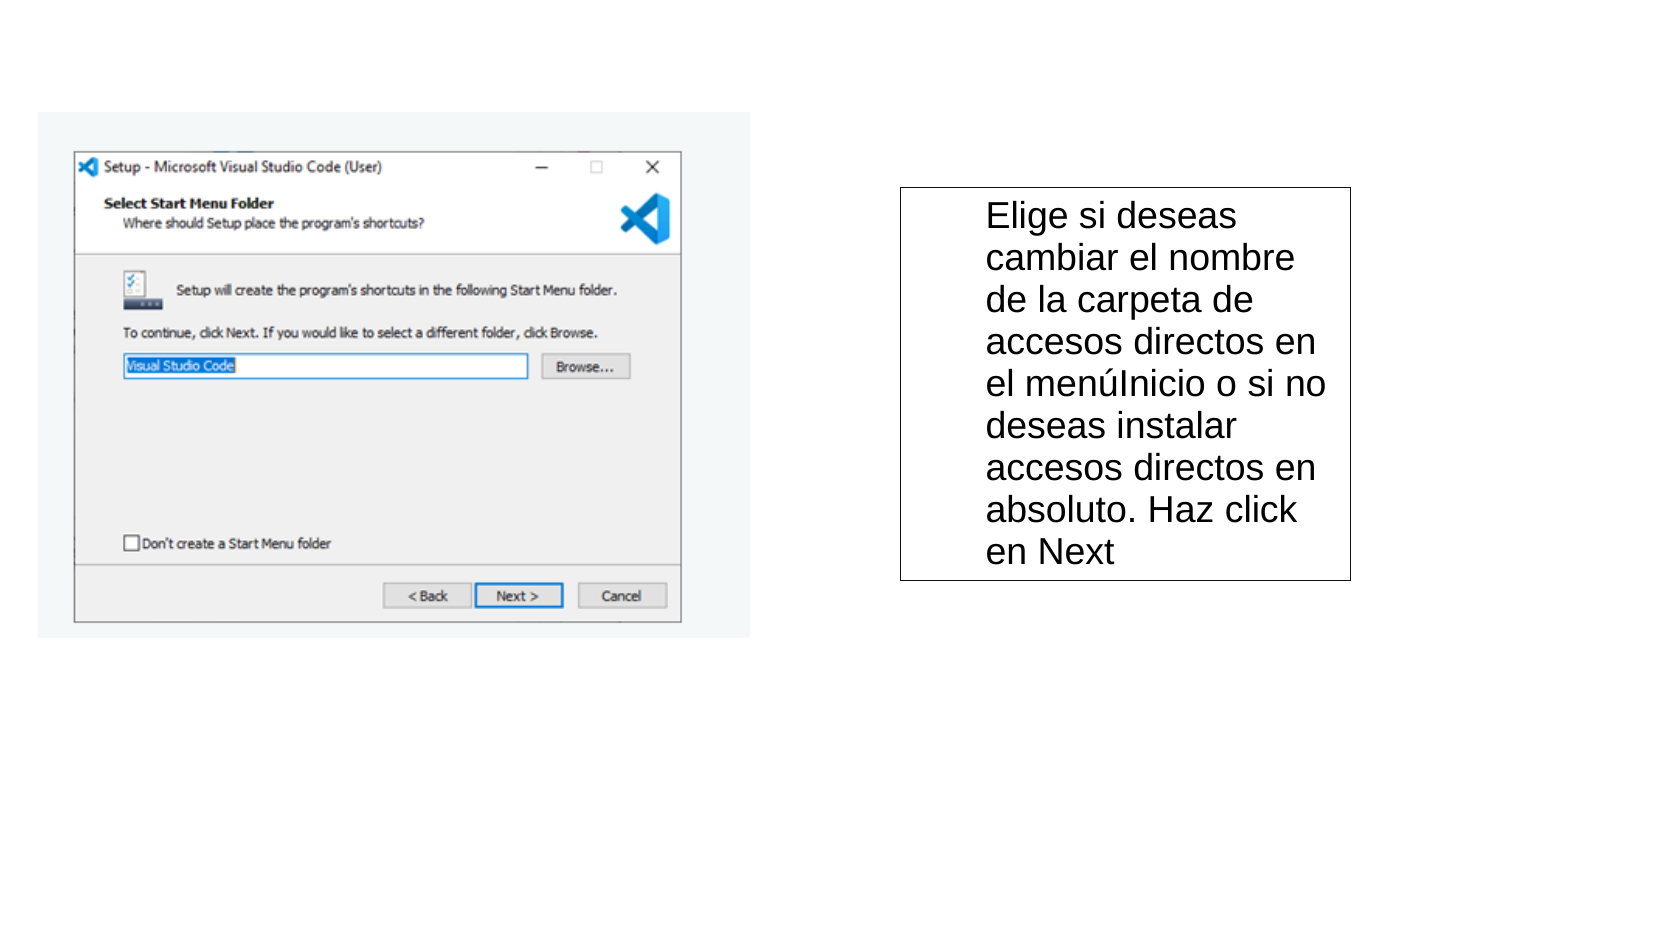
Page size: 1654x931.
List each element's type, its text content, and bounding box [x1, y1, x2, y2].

picture [37, 112, 751, 638]
text_box Elige si deseas cambiar el nombre de la carpeta de accesos directos en el menúInicio o si no deseas instalar accesos directos en absoluto. Haz click en Next [900, 187, 1351, 581]
